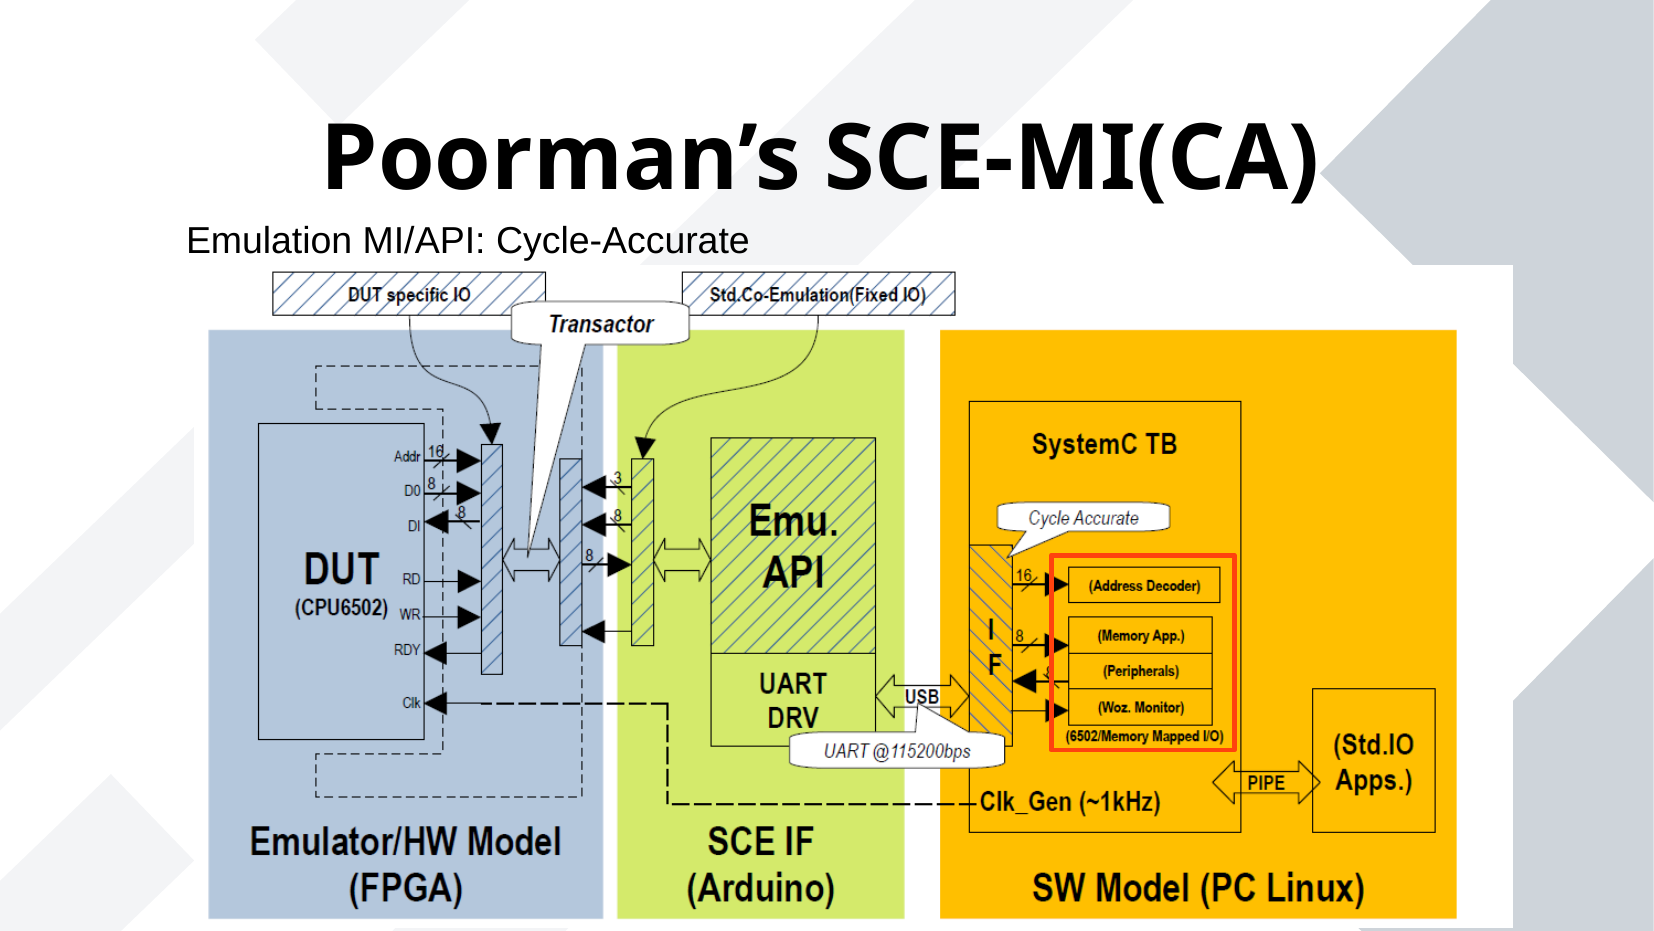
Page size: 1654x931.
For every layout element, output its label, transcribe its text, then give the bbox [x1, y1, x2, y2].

text_box Emulation MI/API: Cycle-Accurate [171, 212, 939, 270]
picture [194, 265, 1513, 928]
title Poorman’s SCE-MI(CA) [76, 76, 1565, 233]
